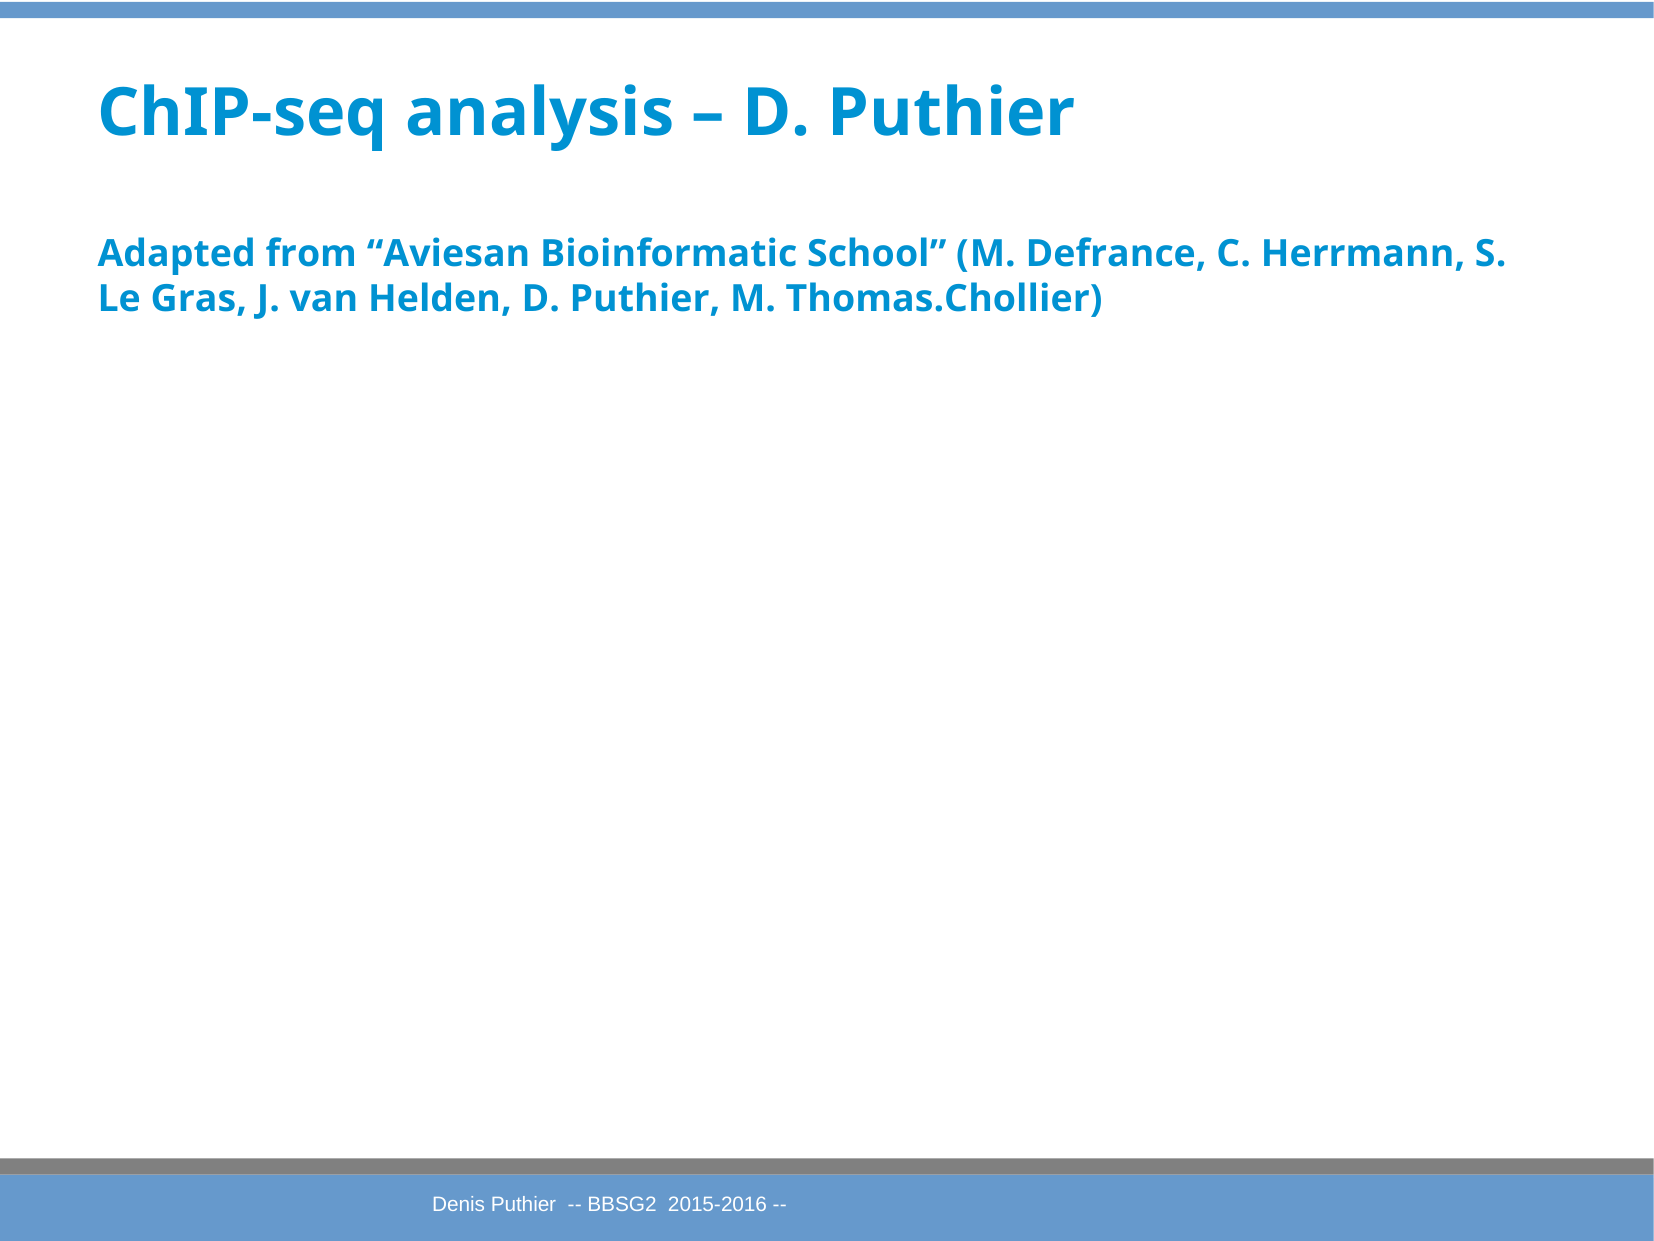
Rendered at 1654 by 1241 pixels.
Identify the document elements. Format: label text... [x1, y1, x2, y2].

title ChIP-seq analysis – D. Puthier Adapted from “Aviesan Bioinformatic School” (M. Defrance, C. Herrmann, S. Le Gras, J. van Helden, D. Puthier, M. Thomas.Chollier) [82, 61, 1571, 327]
